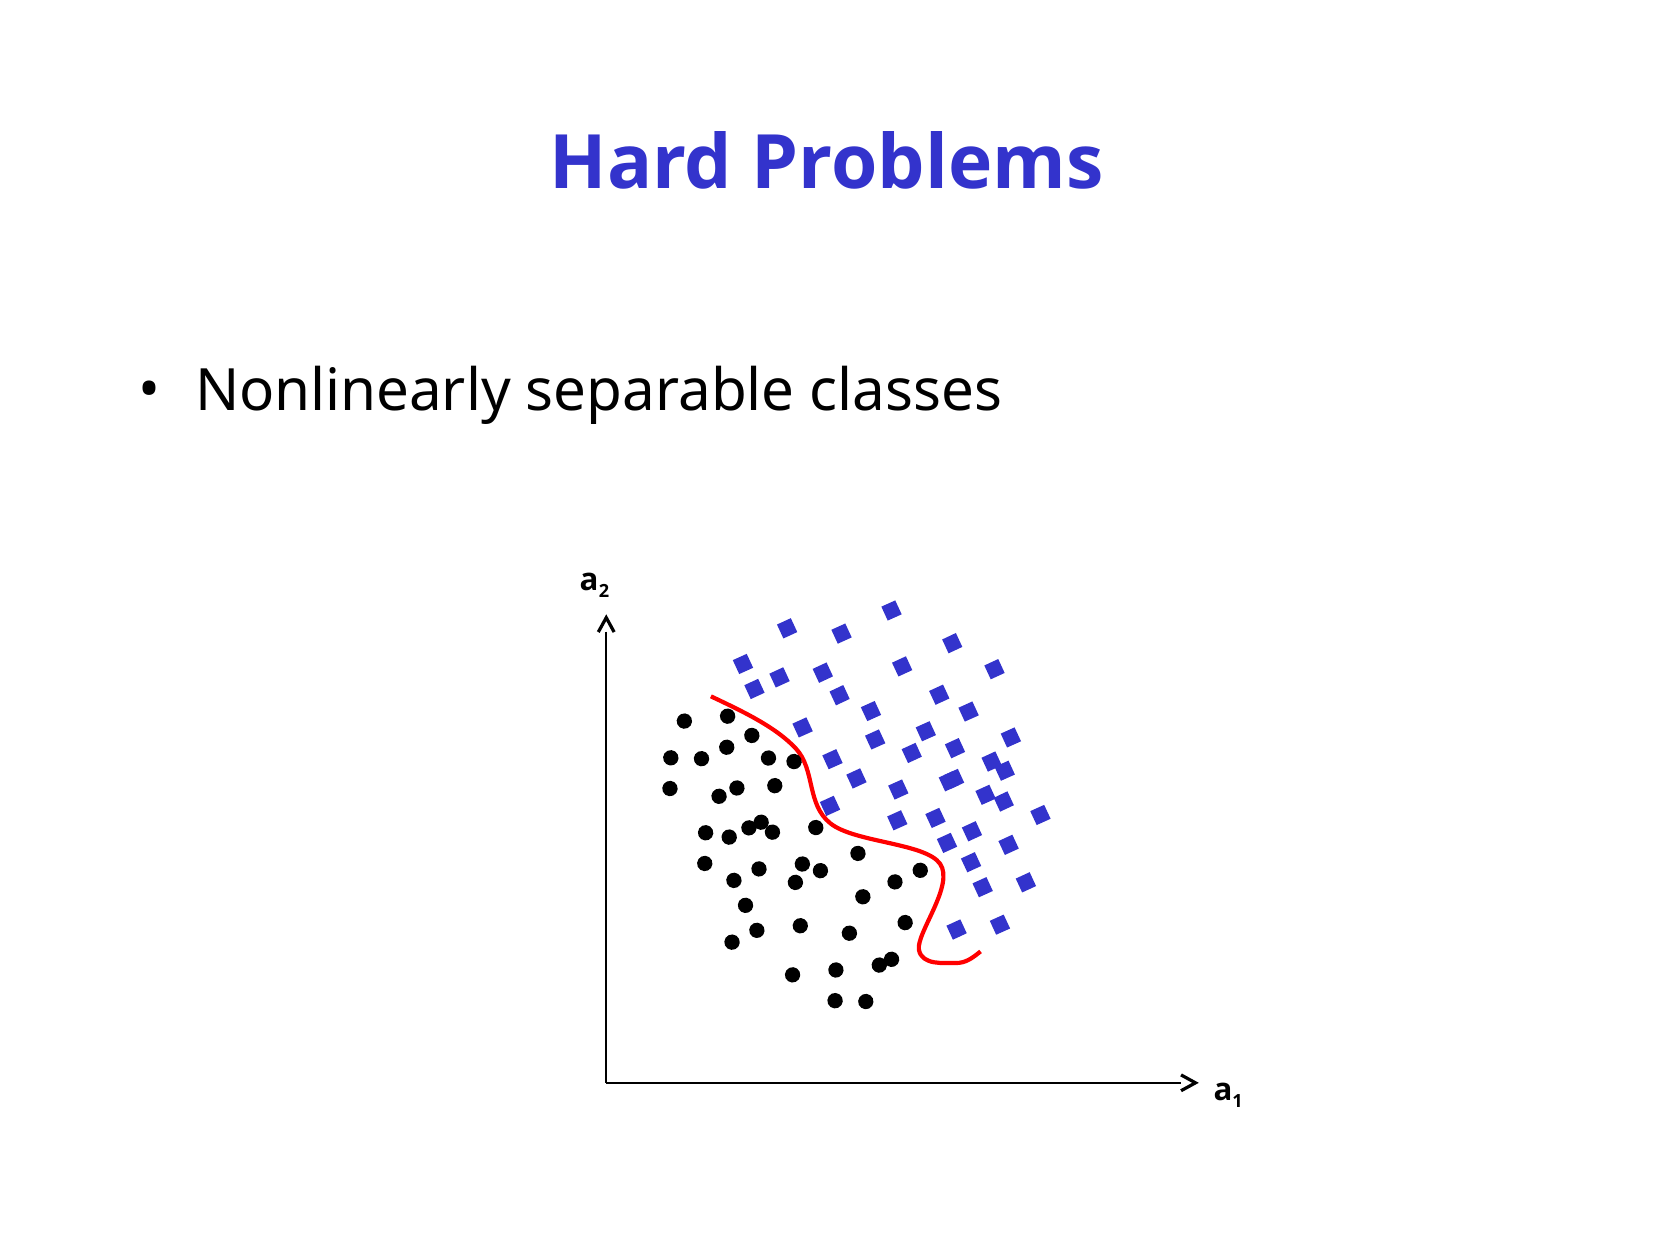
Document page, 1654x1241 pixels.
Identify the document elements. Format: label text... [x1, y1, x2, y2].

text_box [738, 898, 753, 913]
text_box [902, 743, 921, 763]
text_box [832, 624, 851, 643]
text_box [829, 963, 843, 977]
text_box [742, 815, 780, 840]
text_box [785, 967, 800, 982]
text_box [973, 878, 992, 897]
text_box [962, 822, 982, 841]
text_box [930, 685, 949, 704]
text_box [1016, 873, 1036, 892]
text_box [913, 863, 928, 878]
text_box [828, 993, 843, 1008]
text_box [712, 789, 726, 804]
text_box [882, 601, 901, 620]
text_box [770, 668, 789, 687]
text_box [858, 994, 873, 1009]
text_box [898, 915, 913, 930]
text_box [961, 853, 981, 872]
text_box [787, 754, 801, 769]
text_box [893, 657, 912, 676]
text_box [851, 846, 865, 861]
text_box [752, 862, 766, 876]
text_box [725, 935, 739, 950]
text_box [959, 702, 978, 721]
text_box [663, 750, 678, 765]
text_box [937, 833, 957, 852]
text_box [663, 781, 677, 796]
text_box [730, 781, 744, 795]
text_box [677, 714, 692, 728]
text_box [813, 863, 828, 878]
text_box [777, 619, 797, 638]
text_box [926, 808, 945, 828]
text_box [767, 778, 782, 793]
text_box [945, 739, 965, 758]
text_box [985, 660, 1004, 679]
text_box [820, 796, 840, 815]
text_box [866, 730, 885, 749]
text_box [719, 740, 734, 755]
text_box [720, 709, 735, 724]
text_box [939, 769, 964, 791]
text_box [750, 923, 764, 938]
text_box [808, 820, 823, 835]
text_box [697, 856, 712, 871]
text_box [943, 634, 962, 653]
text_box [916, 722, 935, 741]
text_box [847, 769, 866, 788]
text_box [855, 889, 870, 904]
text_box [761, 751, 776, 765]
text_box [861, 701, 881, 721]
text_box [947, 920, 966, 939]
title Hard Problems [124, 82, 1530, 235]
text_box [1001, 728, 1021, 747]
text_box [888, 875, 902, 889]
text_box [990, 915, 1010, 934]
text_box [889, 780, 908, 799]
text_box [744, 728, 759, 743]
text_box [872, 952, 899, 972]
text_box [788, 875, 803, 890]
text_box [999, 835, 1018, 854]
text_box [823, 750, 842, 769]
text_box [793, 718, 812, 737]
text_box [722, 830, 737, 845]
text_box [982, 752, 1014, 780]
text_box [793, 918, 808, 933]
text_box [1031, 805, 1050, 825]
text_box [830, 686, 849, 705]
list Nonlinearly separable classes [124, 344, 1530, 455]
text_box [976, 785, 1013, 811]
text_box a2 [564, 551, 662, 610]
text_box [842, 926, 857, 941]
text_box [698, 825, 713, 840]
text_box [727, 873, 741, 888]
text_box [745, 679, 764, 699]
text_box [733, 654, 753, 674]
text_box [888, 811, 907, 830]
text_box [795, 857, 810, 871]
text_box a1 [1198, 1060, 1310, 1119]
text_box [813, 663, 832, 682]
text_box [694, 751, 709, 766]
